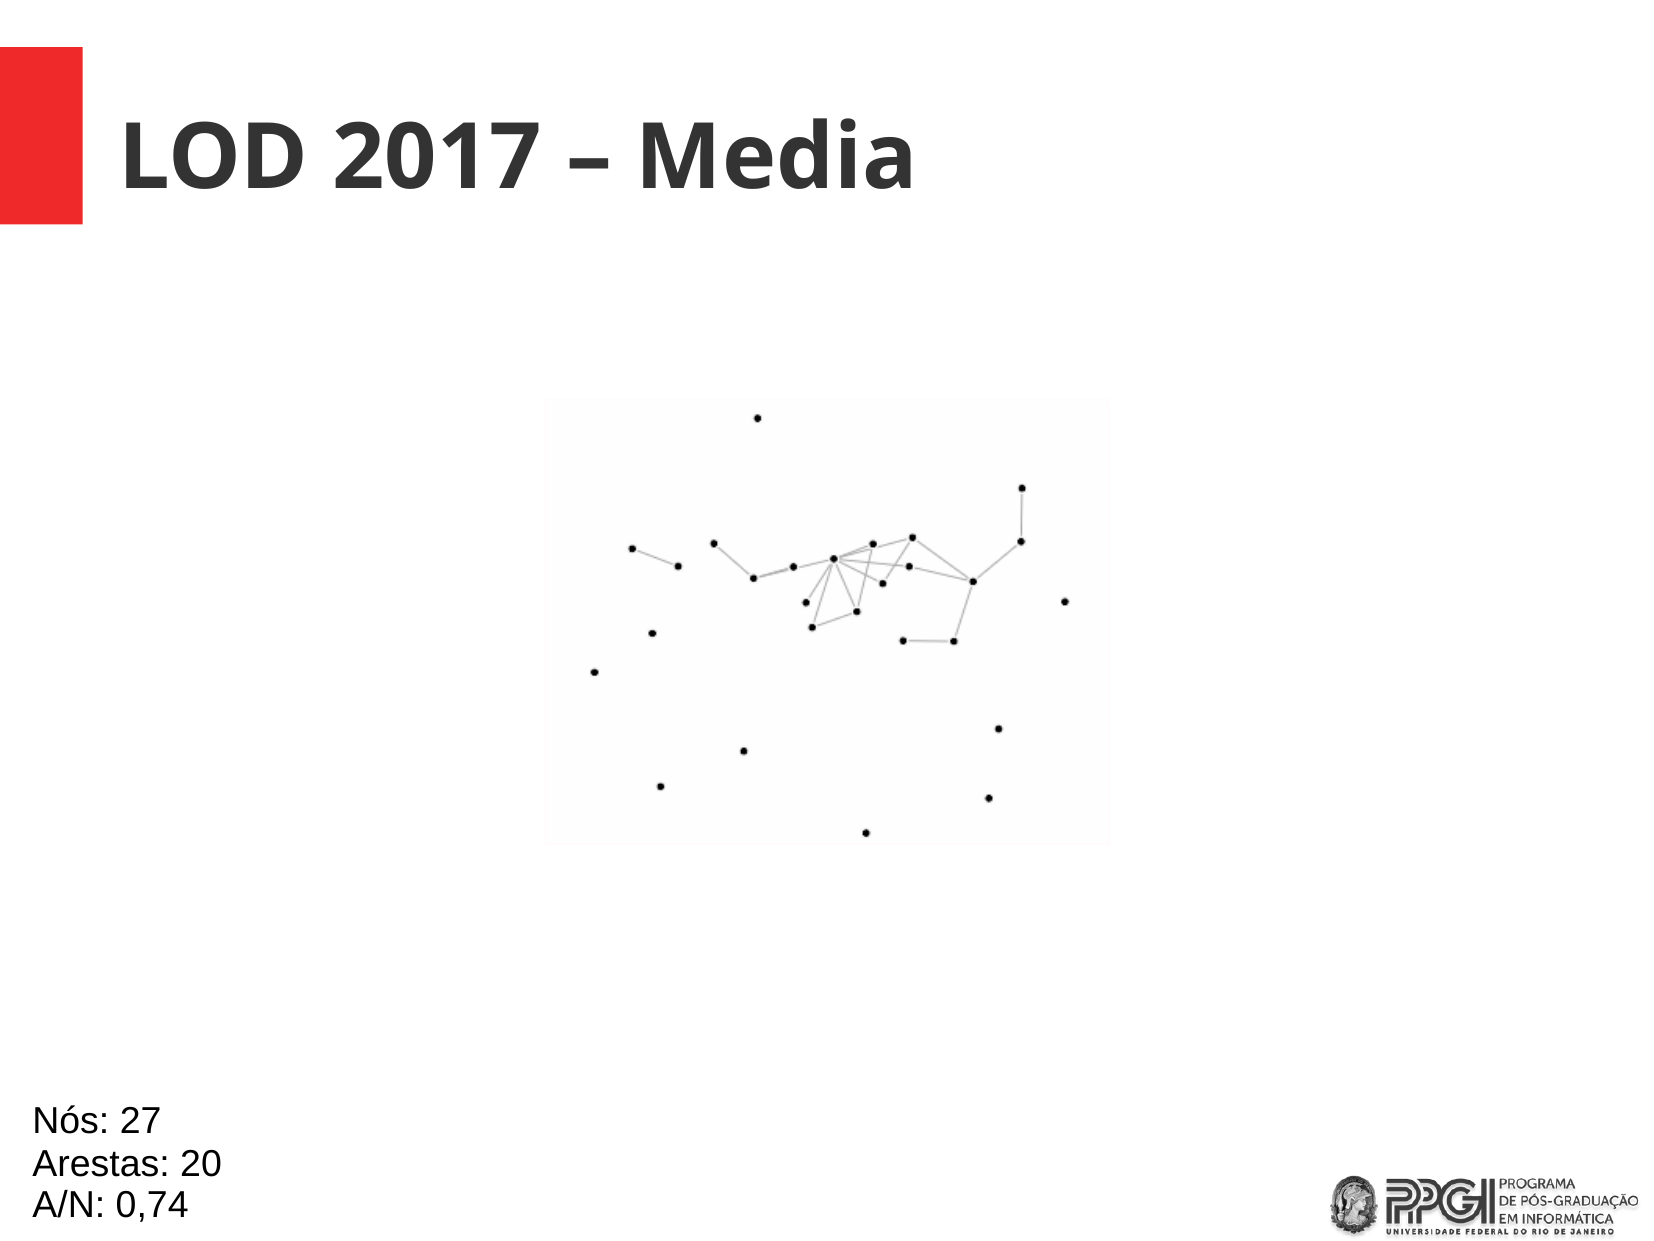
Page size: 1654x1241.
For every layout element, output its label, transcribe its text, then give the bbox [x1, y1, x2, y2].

text_box Nós: 27 Arestas: 20 A/N: 0,74 [17, 1092, 237, 1232]
picture [544, 399, 1110, 845]
title LOD 2017 – Media [118, 49, 1571, 257]
